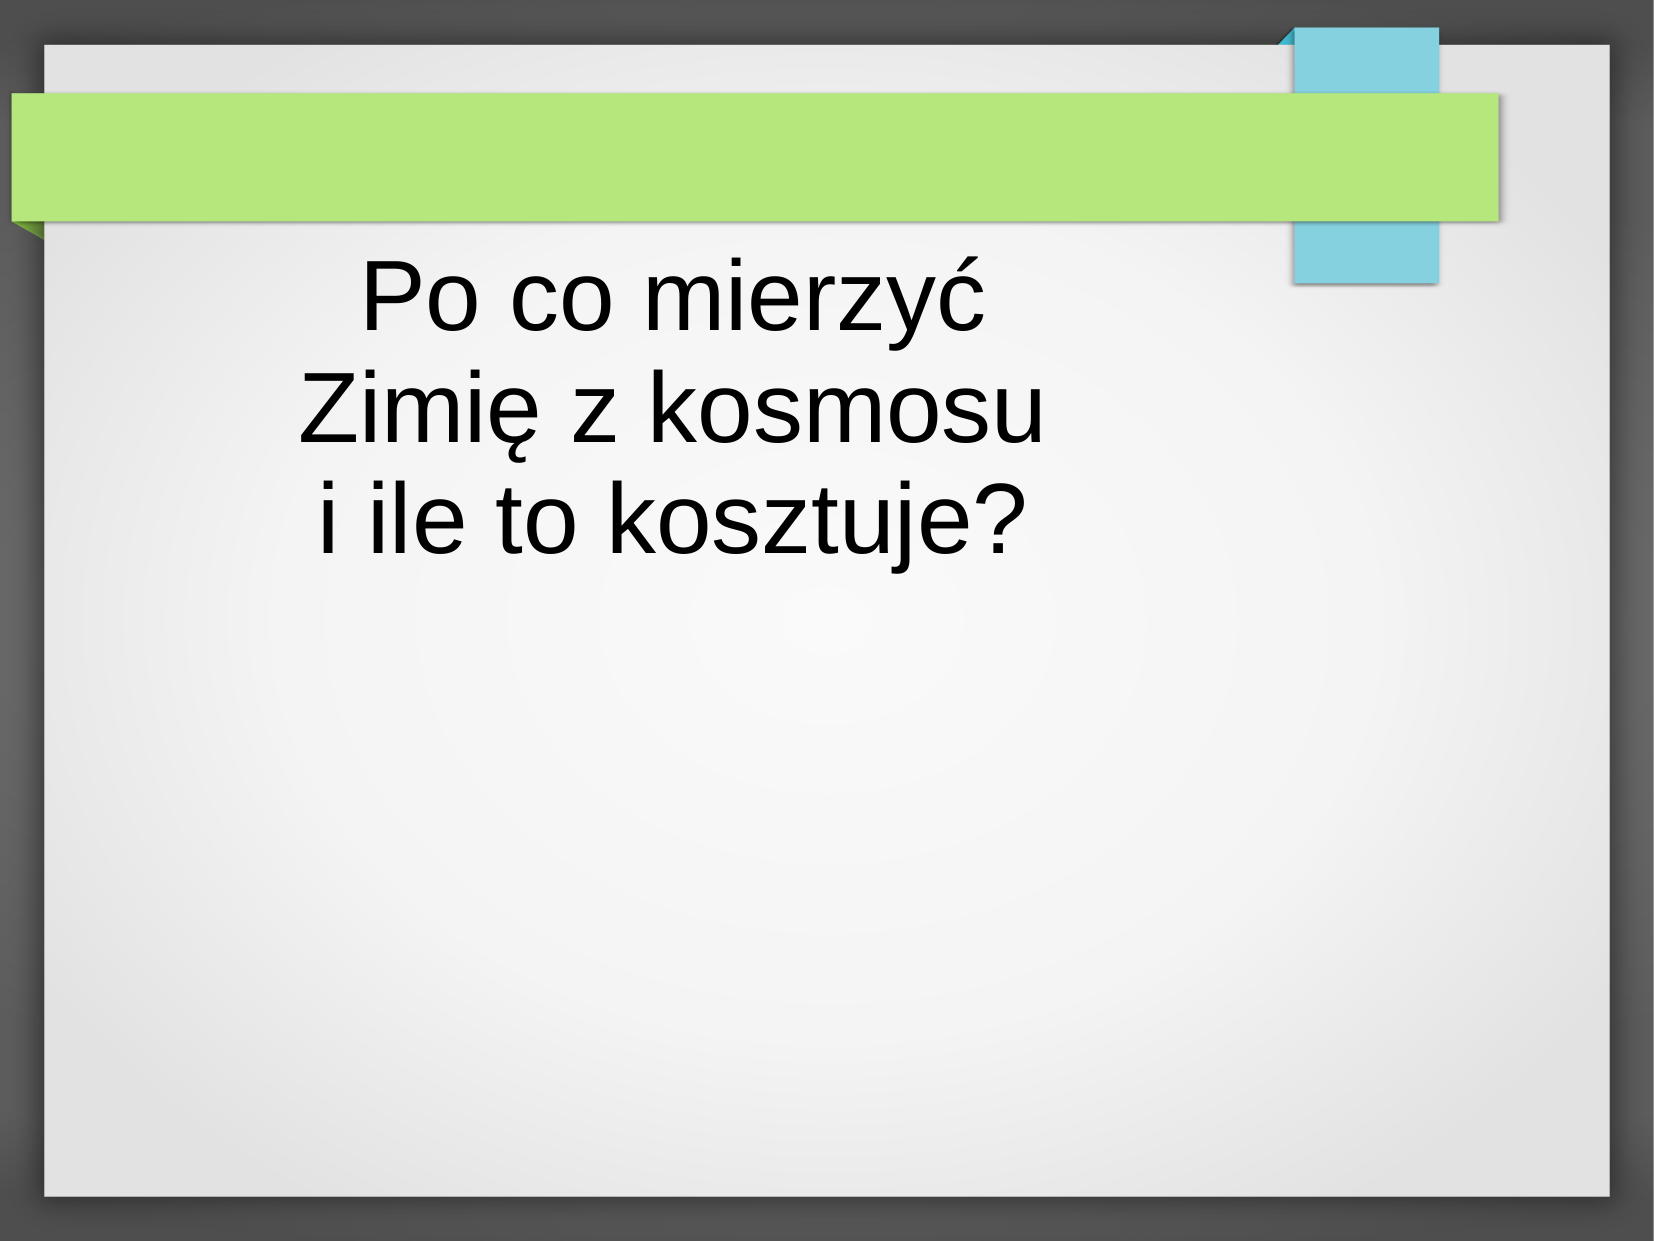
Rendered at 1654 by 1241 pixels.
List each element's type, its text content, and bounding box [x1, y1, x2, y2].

picture [0, 0, 1654, 1241]
subtitle Po co mierzyć Zimię z kosmosu i ile to kosztuje? [82, 94, 1264, 721]
